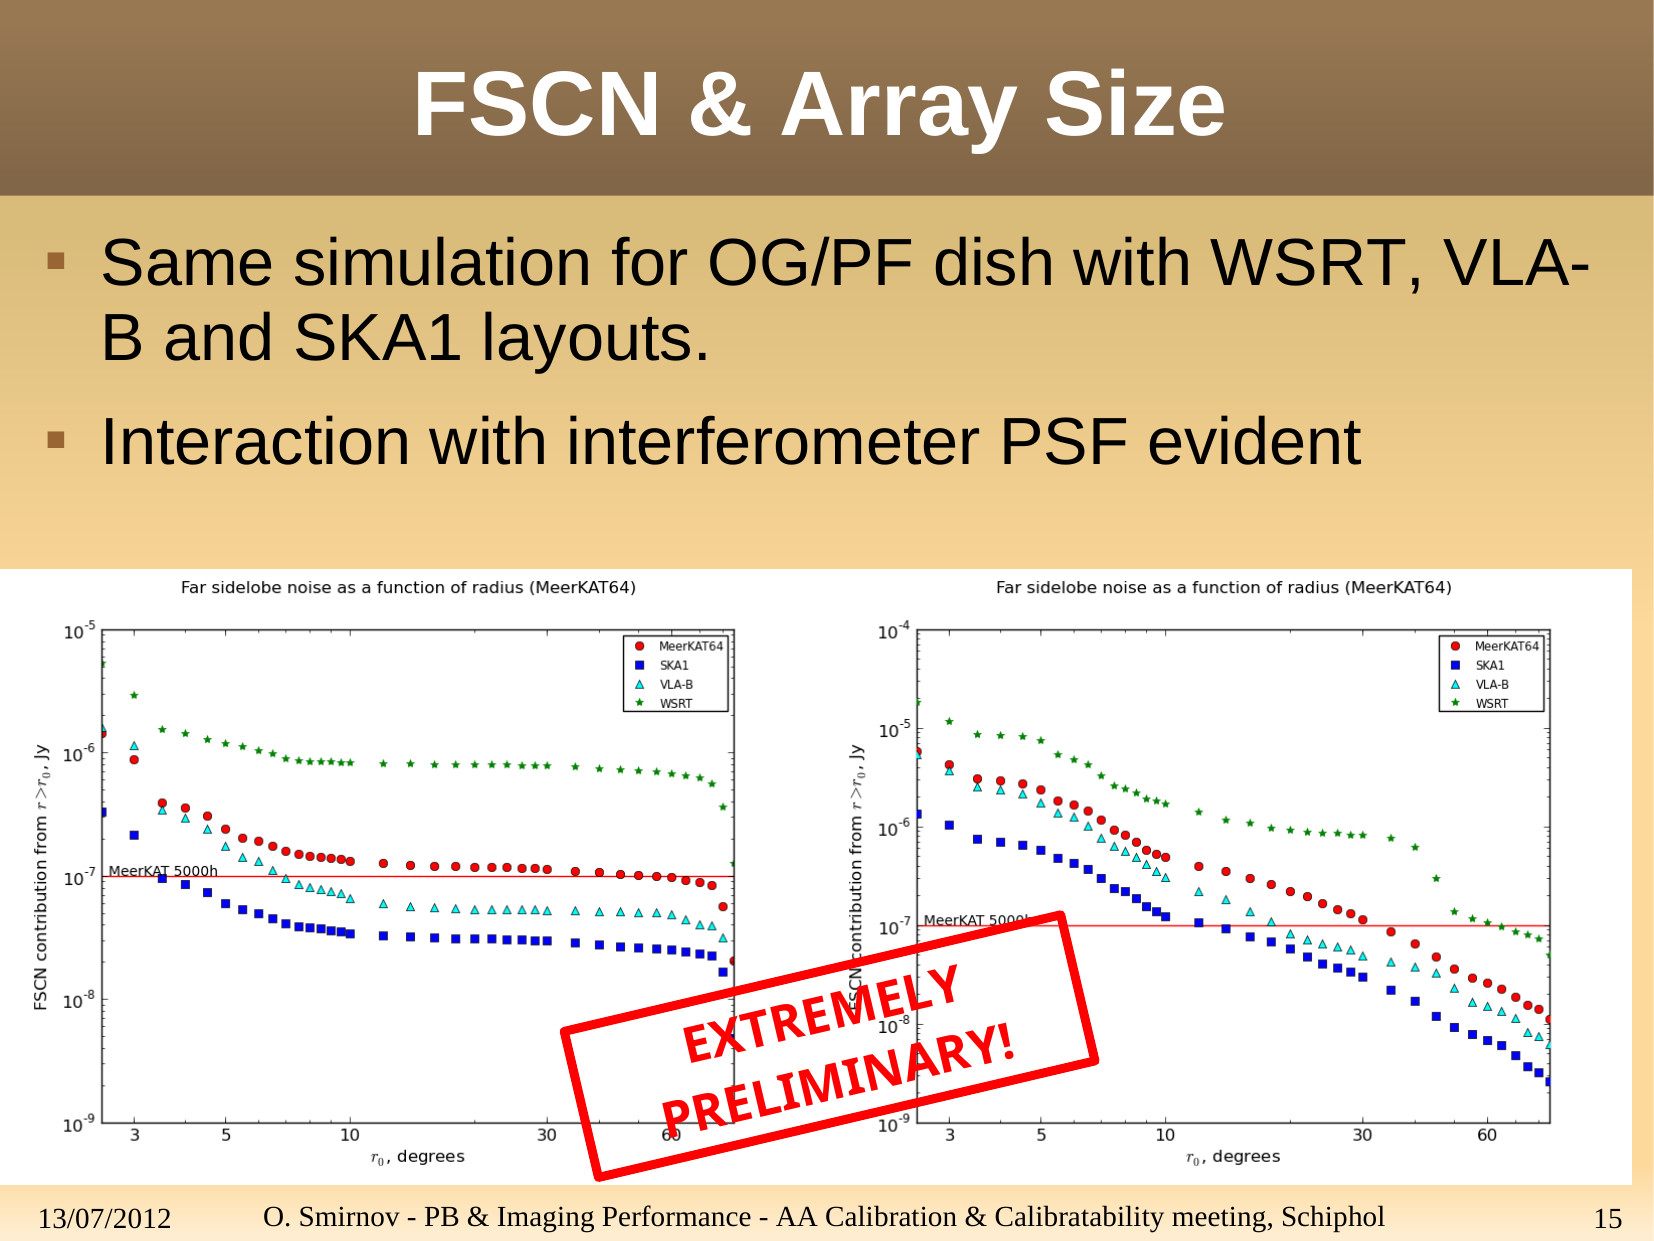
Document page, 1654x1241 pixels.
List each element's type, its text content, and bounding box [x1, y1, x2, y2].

text_box EXTREMELY PRELIMINARY! [564, 914, 1096, 1178]
list Same simulation for OG/PF dish with WSRT, VLA-B and SKA1 layouts. Interaction with interferometer PSF evident [30, 225, 1601, 569]
picture [0, 0, 1654, 1241]
title FSCN & Array Size [76, 0, 1565, 208]
